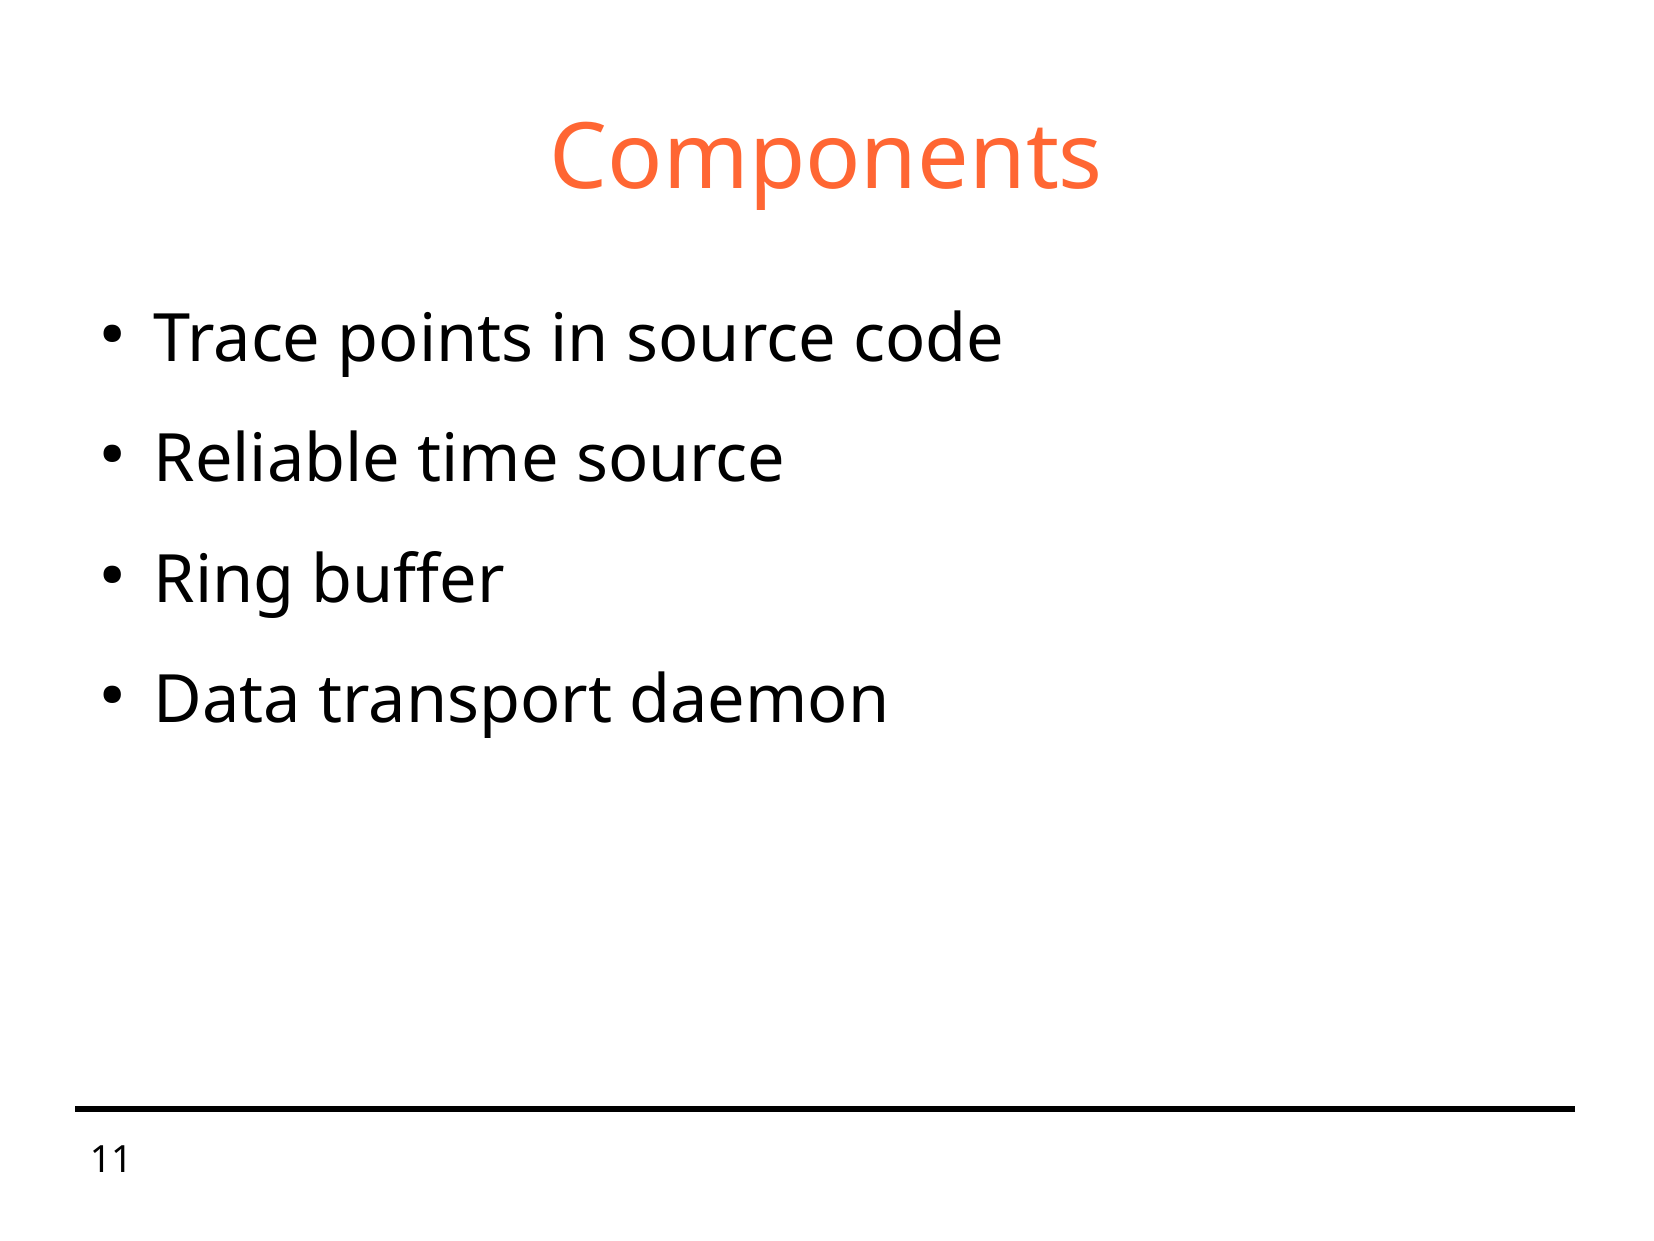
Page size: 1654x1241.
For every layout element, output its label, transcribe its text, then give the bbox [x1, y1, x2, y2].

list Trace points in source code Reliable time source Ring buffer Data transport daemon [82, 290, 1571, 1109]
title Components [82, 49, 1571, 257]
